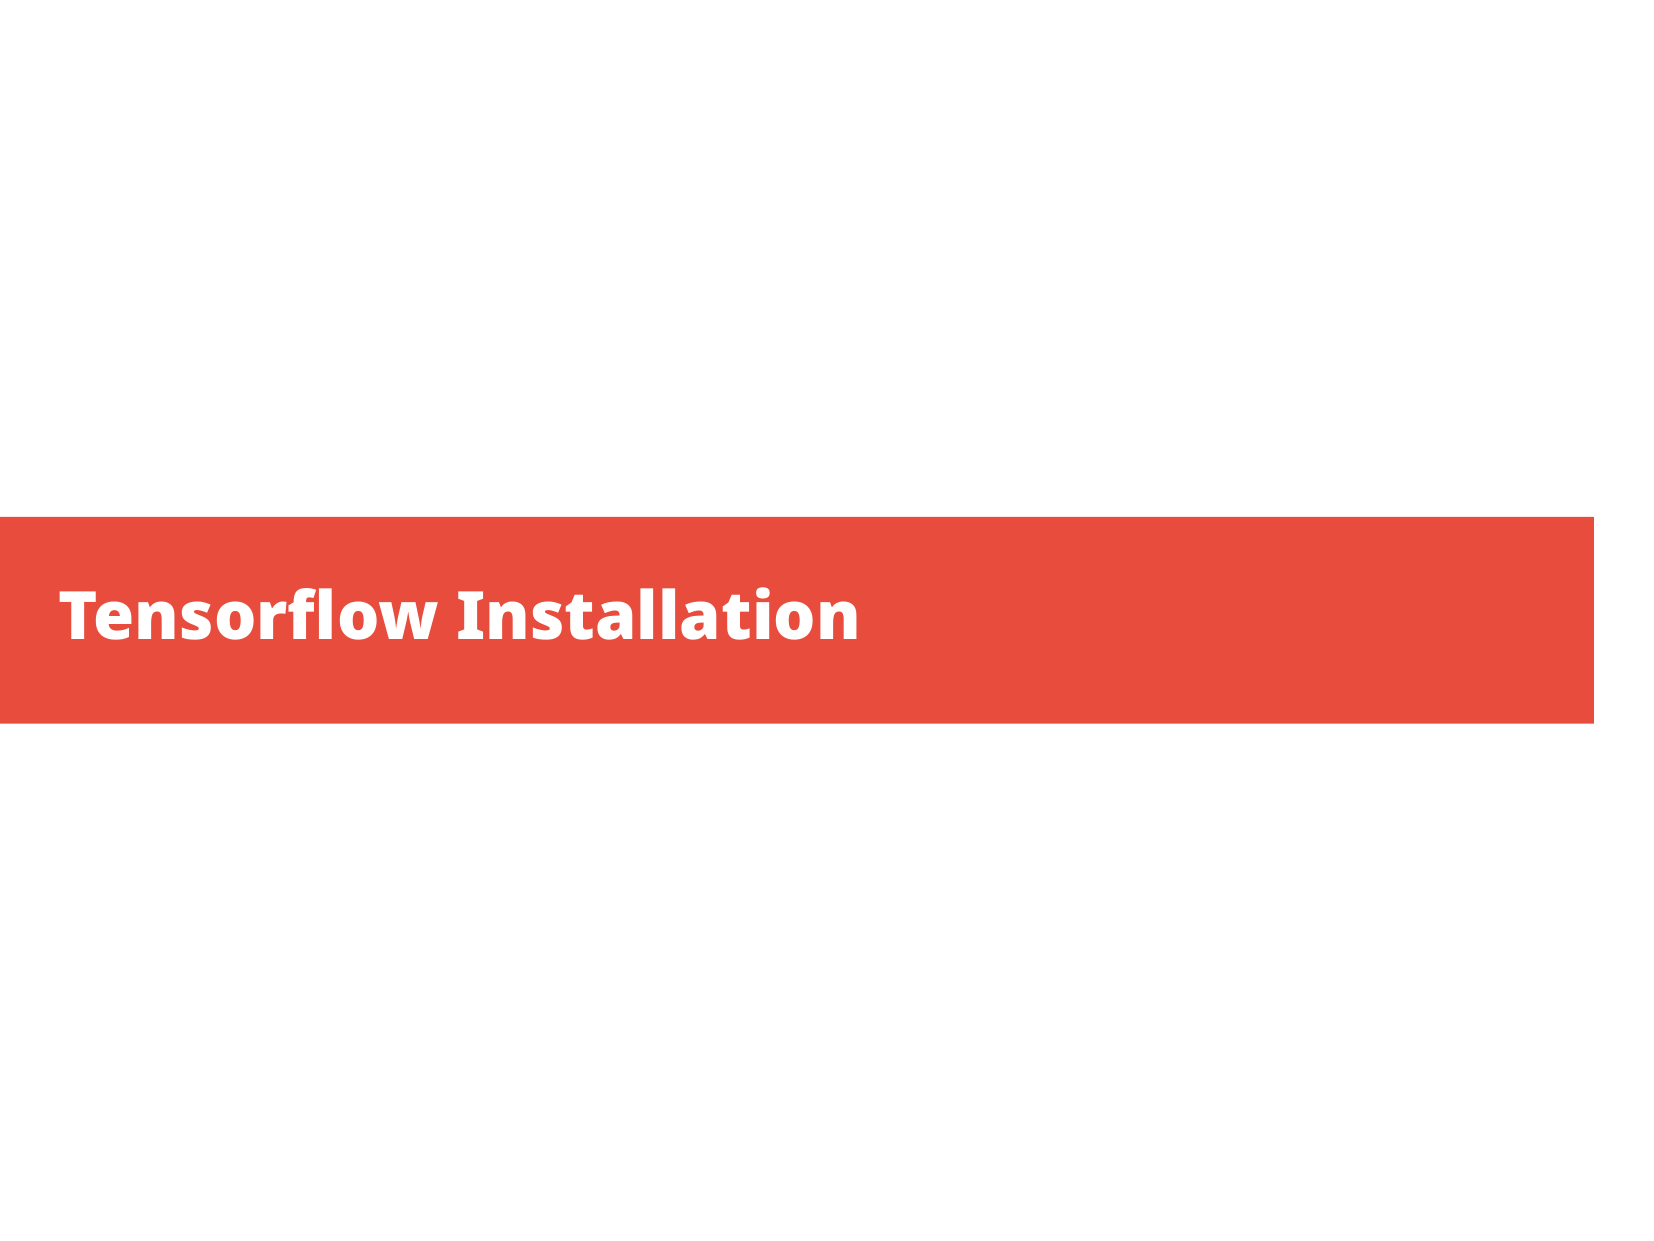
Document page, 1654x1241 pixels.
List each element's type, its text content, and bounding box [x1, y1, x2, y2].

title Tensorflow Installation [58, 579, 1594, 659]
